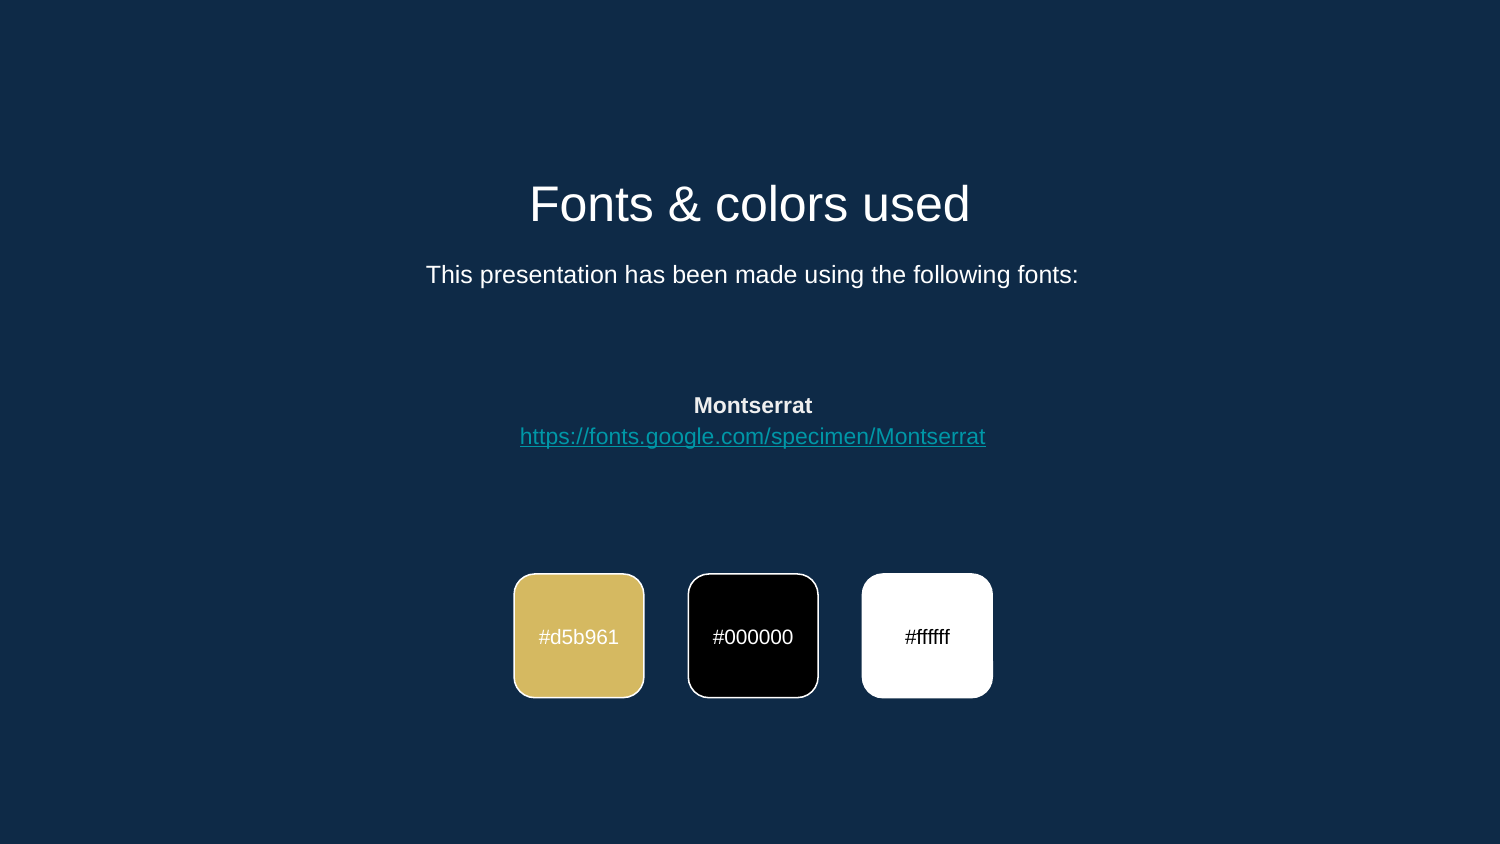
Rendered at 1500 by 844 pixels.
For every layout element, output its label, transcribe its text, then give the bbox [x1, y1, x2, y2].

text_box [514, 672, 644, 698]
text_box #d5b961 [514, 599, 644, 672]
text_box #ffffff [862, 599, 993, 672]
text_box #000000 [688, 599, 819, 672]
text_box [862, 672, 993, 698]
list This presentation has been made using the following fonts: [175, 239, 1332, 312]
list Montserrat https://fonts.google.com/specimen/Montserrat [175, 314, 1332, 521]
text_box [688, 573, 819, 599]
text_box [688, 672, 819, 698]
title Fonts & colors used [171, 156, 1328, 236]
text_box [514, 573, 644, 599]
text_box [862, 573, 993, 599]
